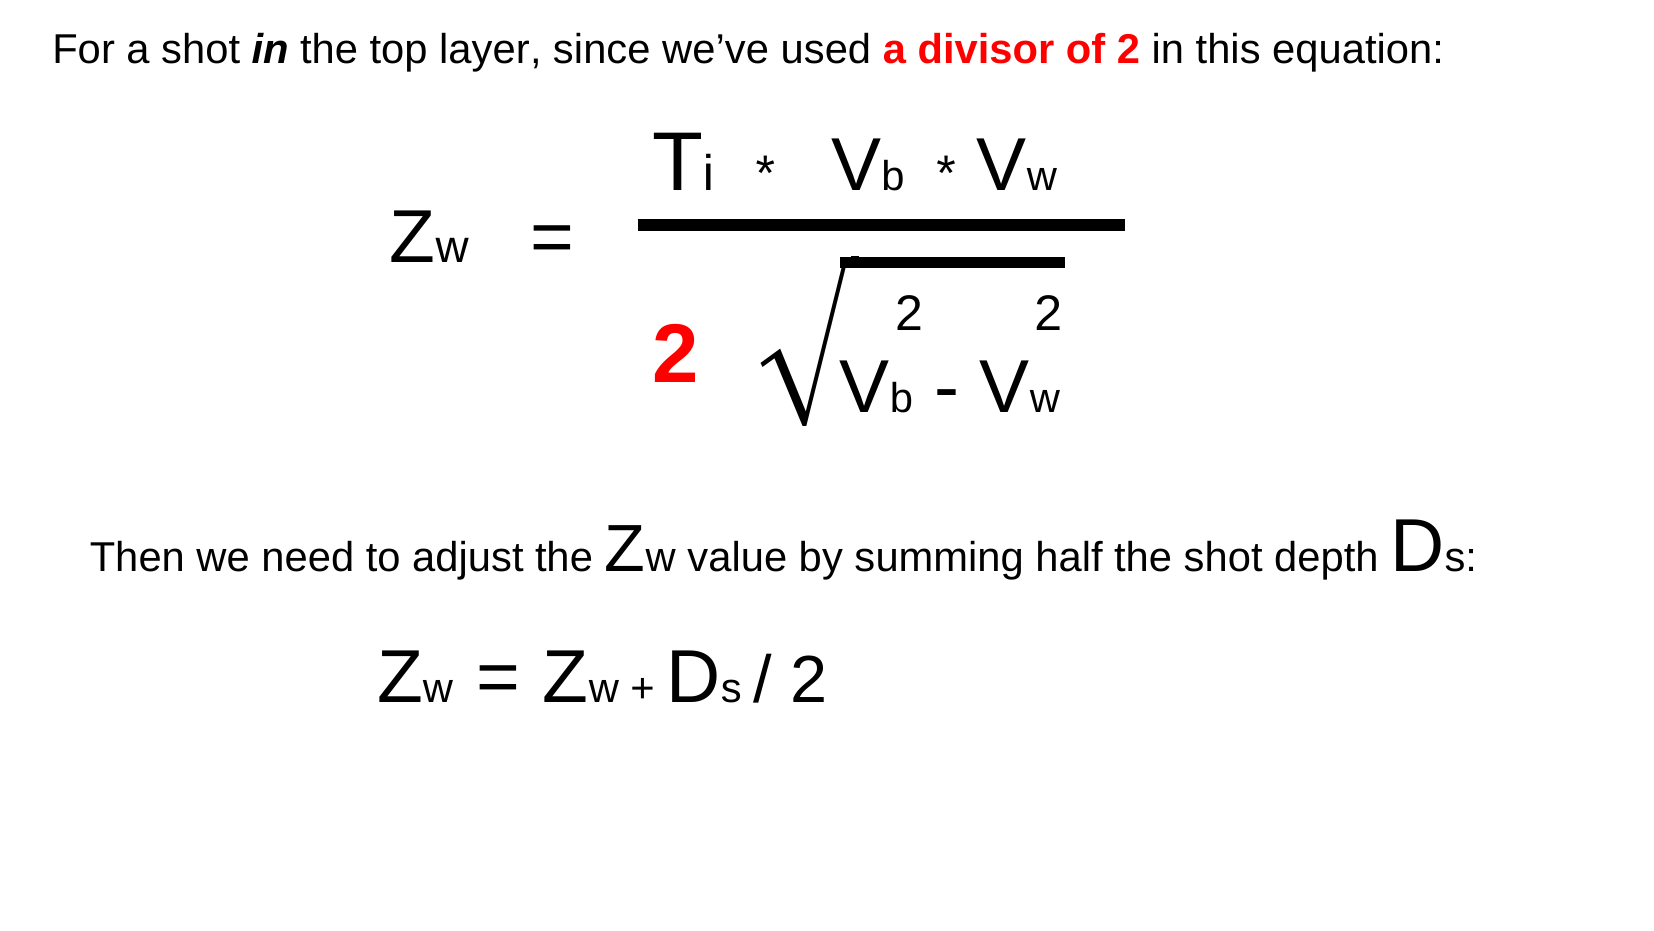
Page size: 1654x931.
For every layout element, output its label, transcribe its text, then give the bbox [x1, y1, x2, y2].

chart [751, 301, 899, 450]
text_box 2 [637, 300, 751, 450]
text_box Zw = [375, 187, 676, 287]
text_box Then we need to adjust the Zw value by summing half the shot depth Ds: Zw = Zw + Ds / 2 [75, 450, 1576, 931]
text_box 2 2 Vb - Vw [825, 262, 1238, 437]
text_box Ti * Vb * Vw [637, 80, 1126, 301]
text_box For a shot in the top layer, since we’ve used a divisor of 2 in this equation: [37, 18, 1651, 80]
